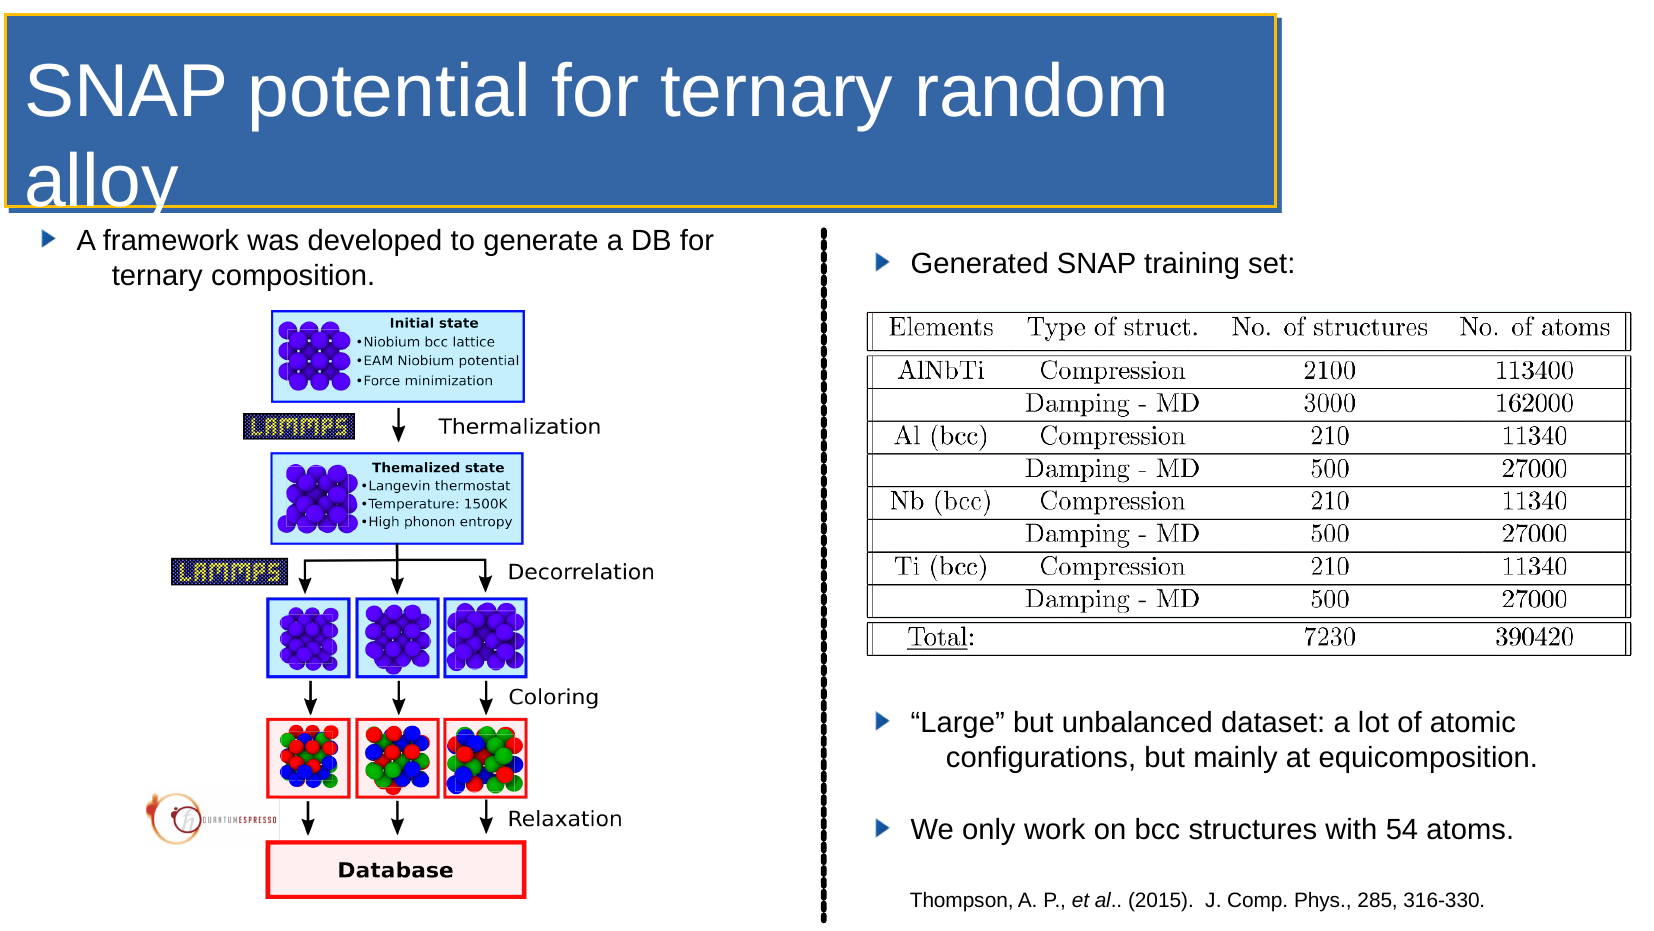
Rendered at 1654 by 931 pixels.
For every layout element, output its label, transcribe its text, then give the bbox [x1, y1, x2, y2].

text_box “Large” but unbalanced dataset: a lot of atomic configurations, but mainly at equicomposition. [860, 696, 1610, 774]
text_box SNAP potential for ternary random alloy [24, 41, 1249, 190]
picture [145, 310, 653, 899]
picture [860, 310, 1635, 658]
text_box Thompson, A. P., et al.. (2015). J. Comp. Phys., 285, 316-330. [837, 880, 1559, 917]
text_box A framework was developed to generate a DB for ternary composition. [26, 214, 741, 294]
text_box Generated SNAP training set: [860, 237, 1610, 284]
text_box We only work on bcc structures with 54 atoms. [860, 803, 1610, 881]
